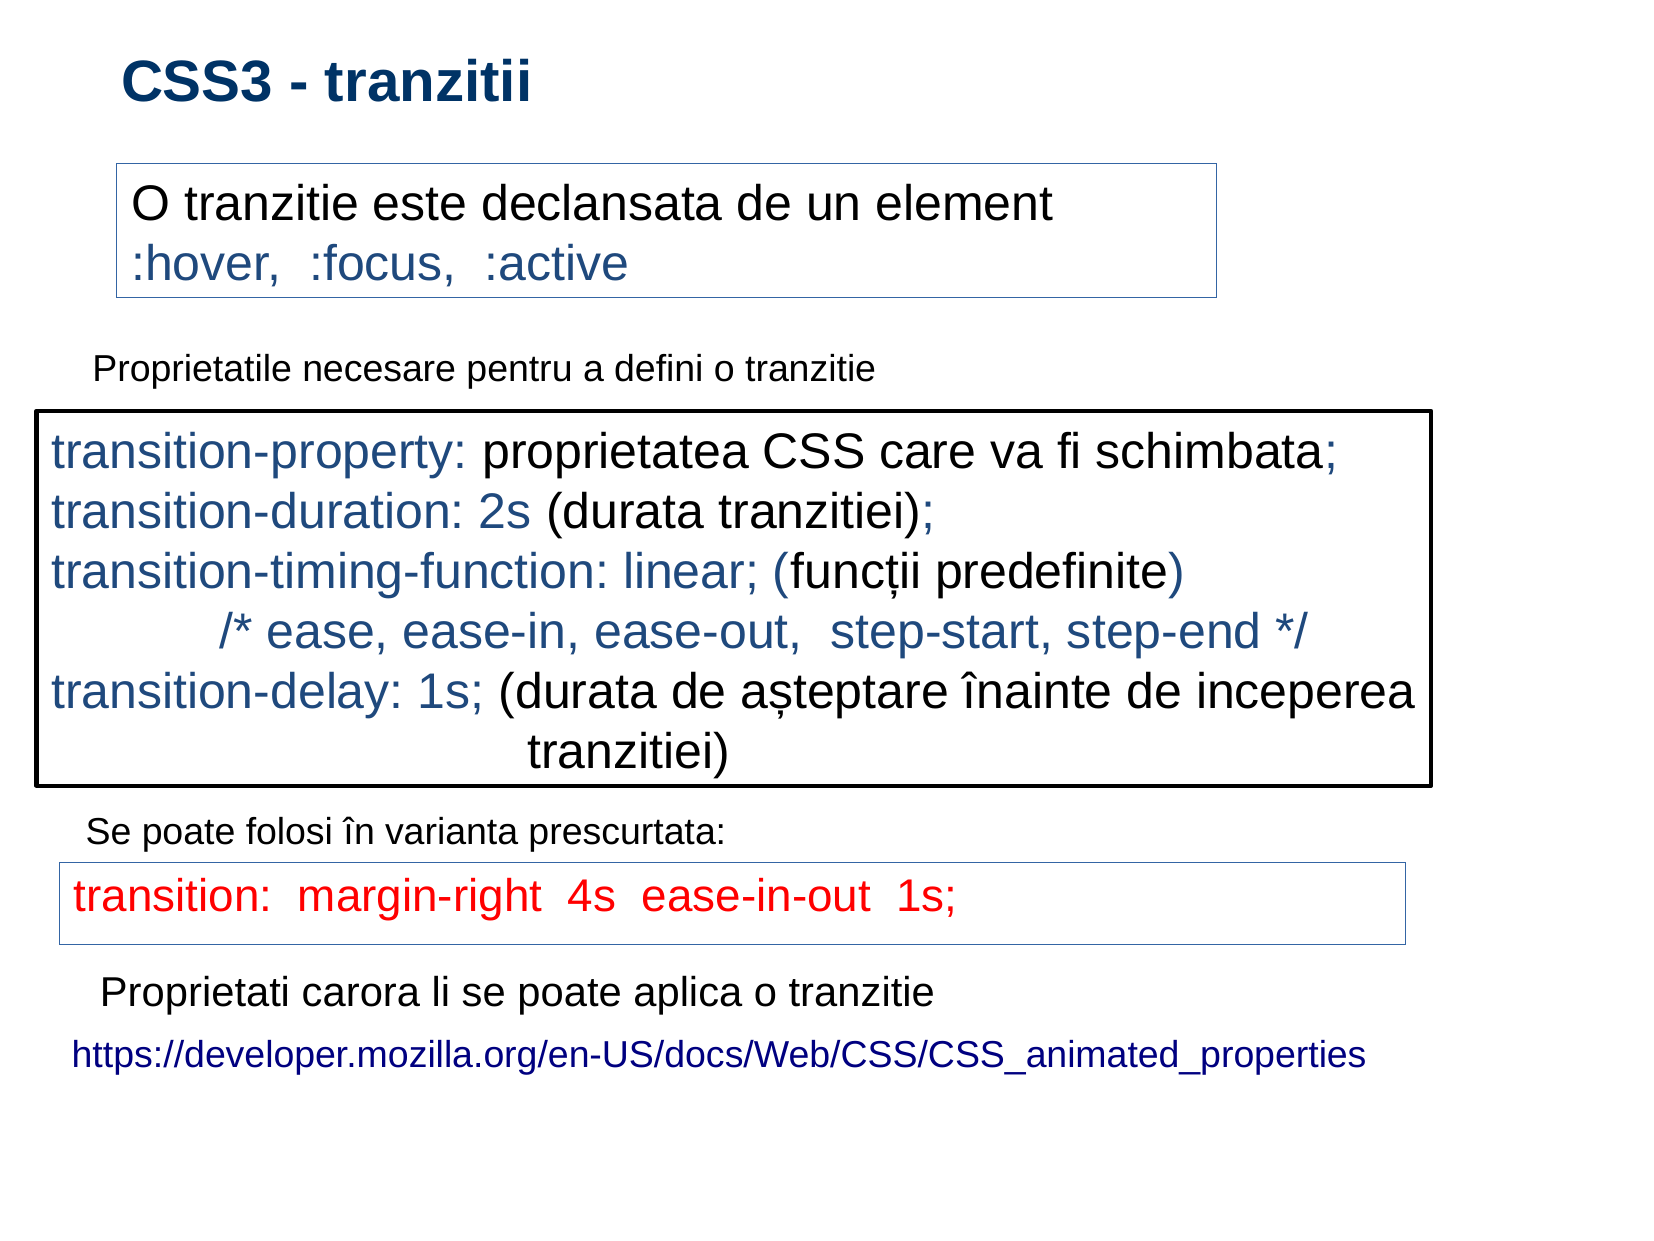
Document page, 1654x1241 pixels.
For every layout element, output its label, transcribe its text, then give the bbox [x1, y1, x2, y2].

text_box https://developer.mozilla.org/en-US/docs/Web/CSS/CSS_animated_properties [56, 1026, 1406, 1097]
text_box transition: margin-right 4s ease-in-out 1s; [59, 862, 1406, 945]
text_box transition-property: proprietatea CSS care va fi schimbata; transition-duration: 2s (durata tranzitiei); transition-timing-function: linear; (funcții predefinite) /* ease, ease-in, ease-out, step-start, step-end */ transition-delay: 1s; (durata de așteptare înainte de inceperea tranzitiei) [36, 410, 1432, 786]
text_box CSS3 - tranzitii [106, 41, 1052, 136]
text_box O tranzitie este declansata de un element :hover, :focus, :active [116, 163, 1217, 298]
text_box Proprietati carora li se poate aplica o tranzitie [85, 961, 951, 1023]
text_box Proprietatile necesare pentru a defini o tranzitie [77, 339, 1052, 439]
text_box Se poate folosi în varianta prescurtata: [70, 803, 742, 860]
